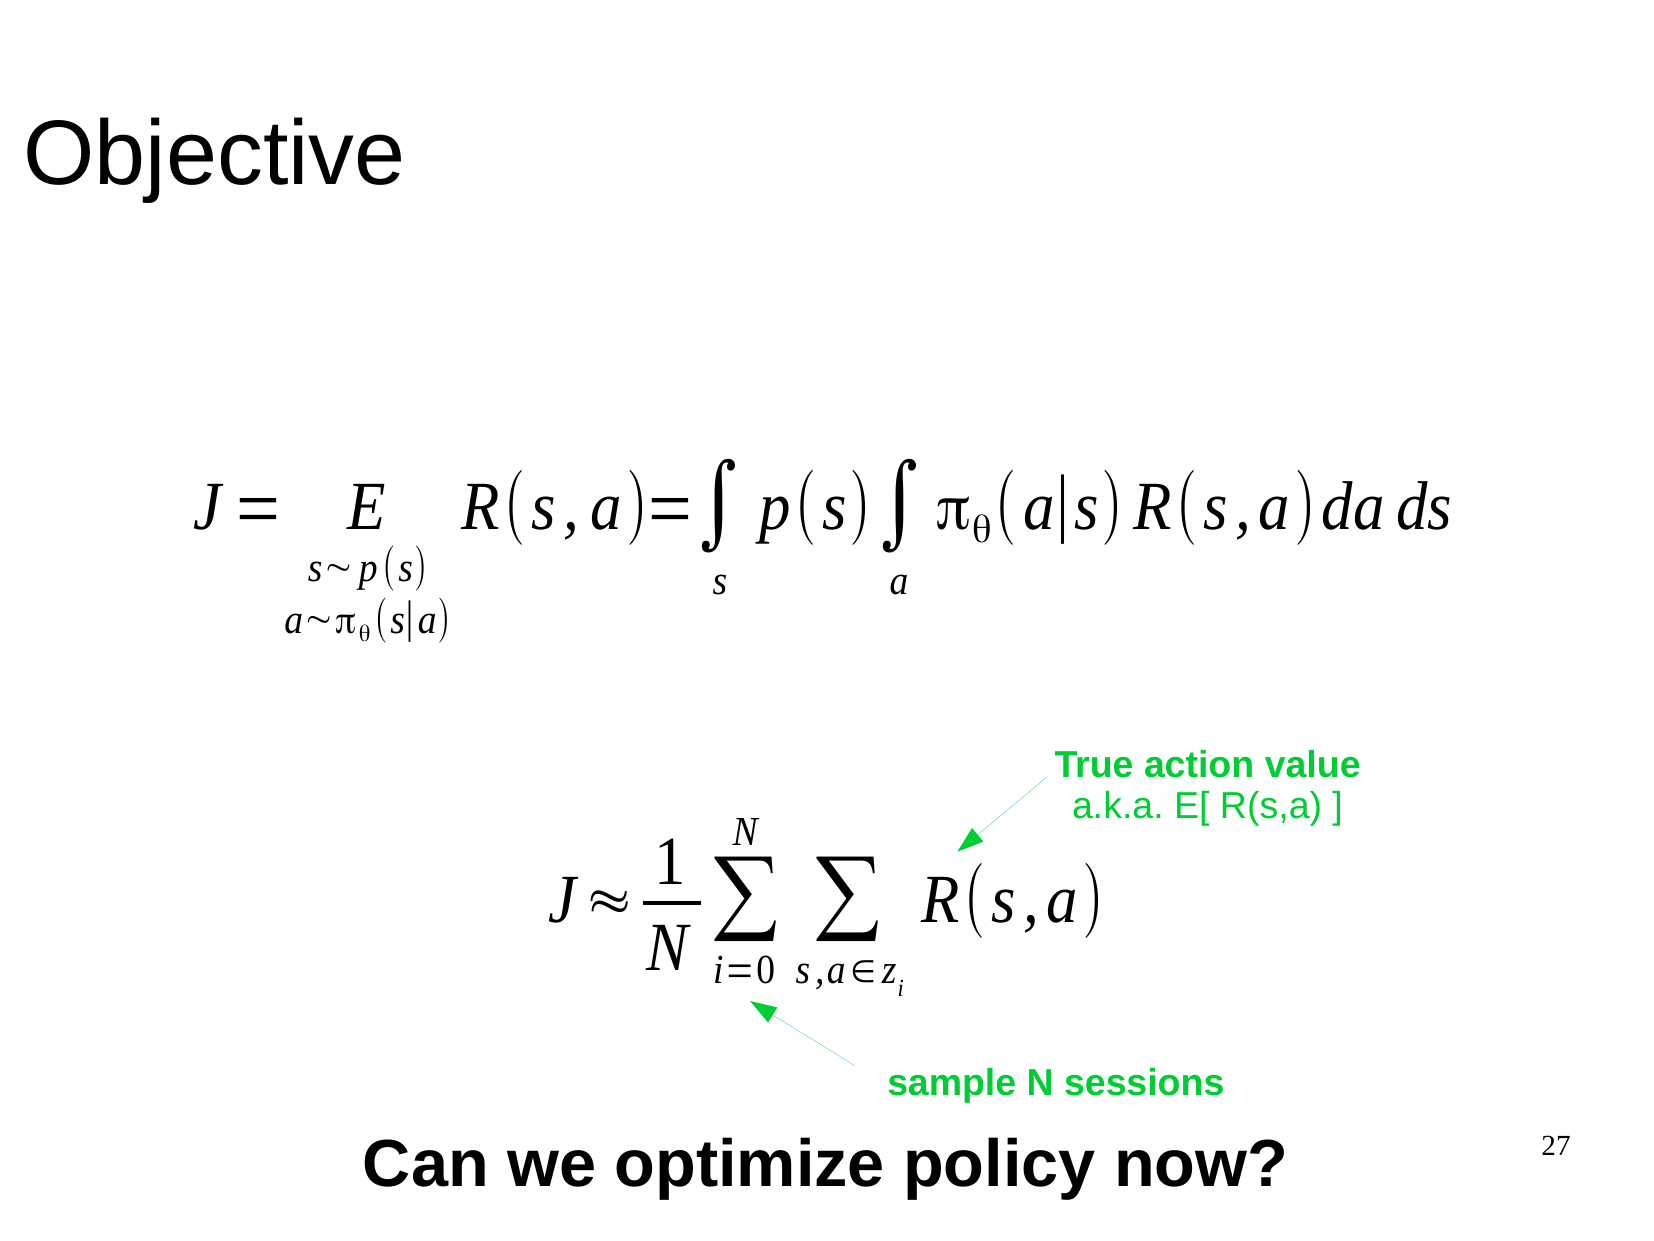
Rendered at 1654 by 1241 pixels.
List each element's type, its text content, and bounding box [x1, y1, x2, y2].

chart [532, 806, 1120, 1002]
text_box Can we optimize policy now? [348, 1119, 1399, 1209]
text_box True action value a.k.a. E[ R(s,a) ] [1039, 735, 1376, 835]
chart [178, 452, 1467, 645]
title Objective [23, 49, 1512, 257]
text_box sample N sessions [843, 1053, 1269, 1111]
